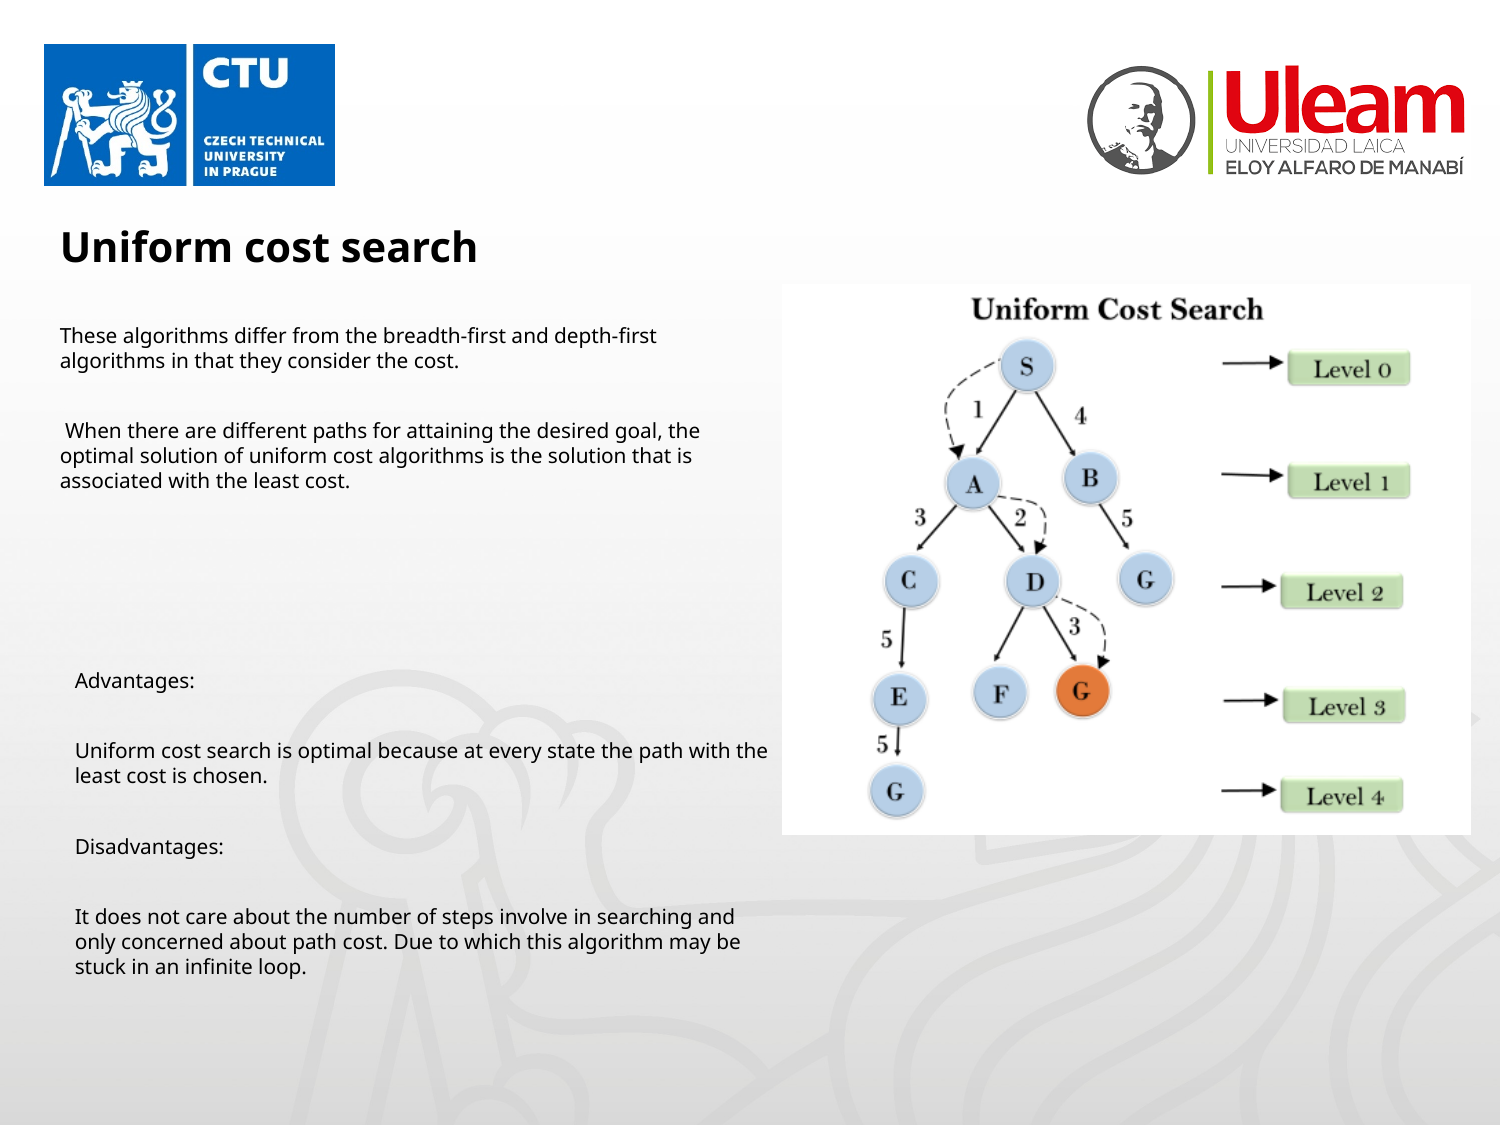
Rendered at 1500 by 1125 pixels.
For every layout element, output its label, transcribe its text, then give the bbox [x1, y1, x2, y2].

picture [0, 0, 1500, 1125]
text_box Advantages: Uniform cost search is optimal because at every state the path with the least cost is chosen. Disadvantages: It does not care about the number of steps involve in searching and only concerned about path cost. Due to which this algorithm may be stuck in an infinite loop. [60, 660, 794, 1057]
text_box These algorithms differ from the breadth-first and depth-first algorithms in that they consider the cost. When there are different paths for attaining the desired goal, the optimal solution of uniform cost algorithms is the solution that is associated with the least cost. [45, 314, 781, 571]
title Uniform cost search [45, 212, 556, 314]
